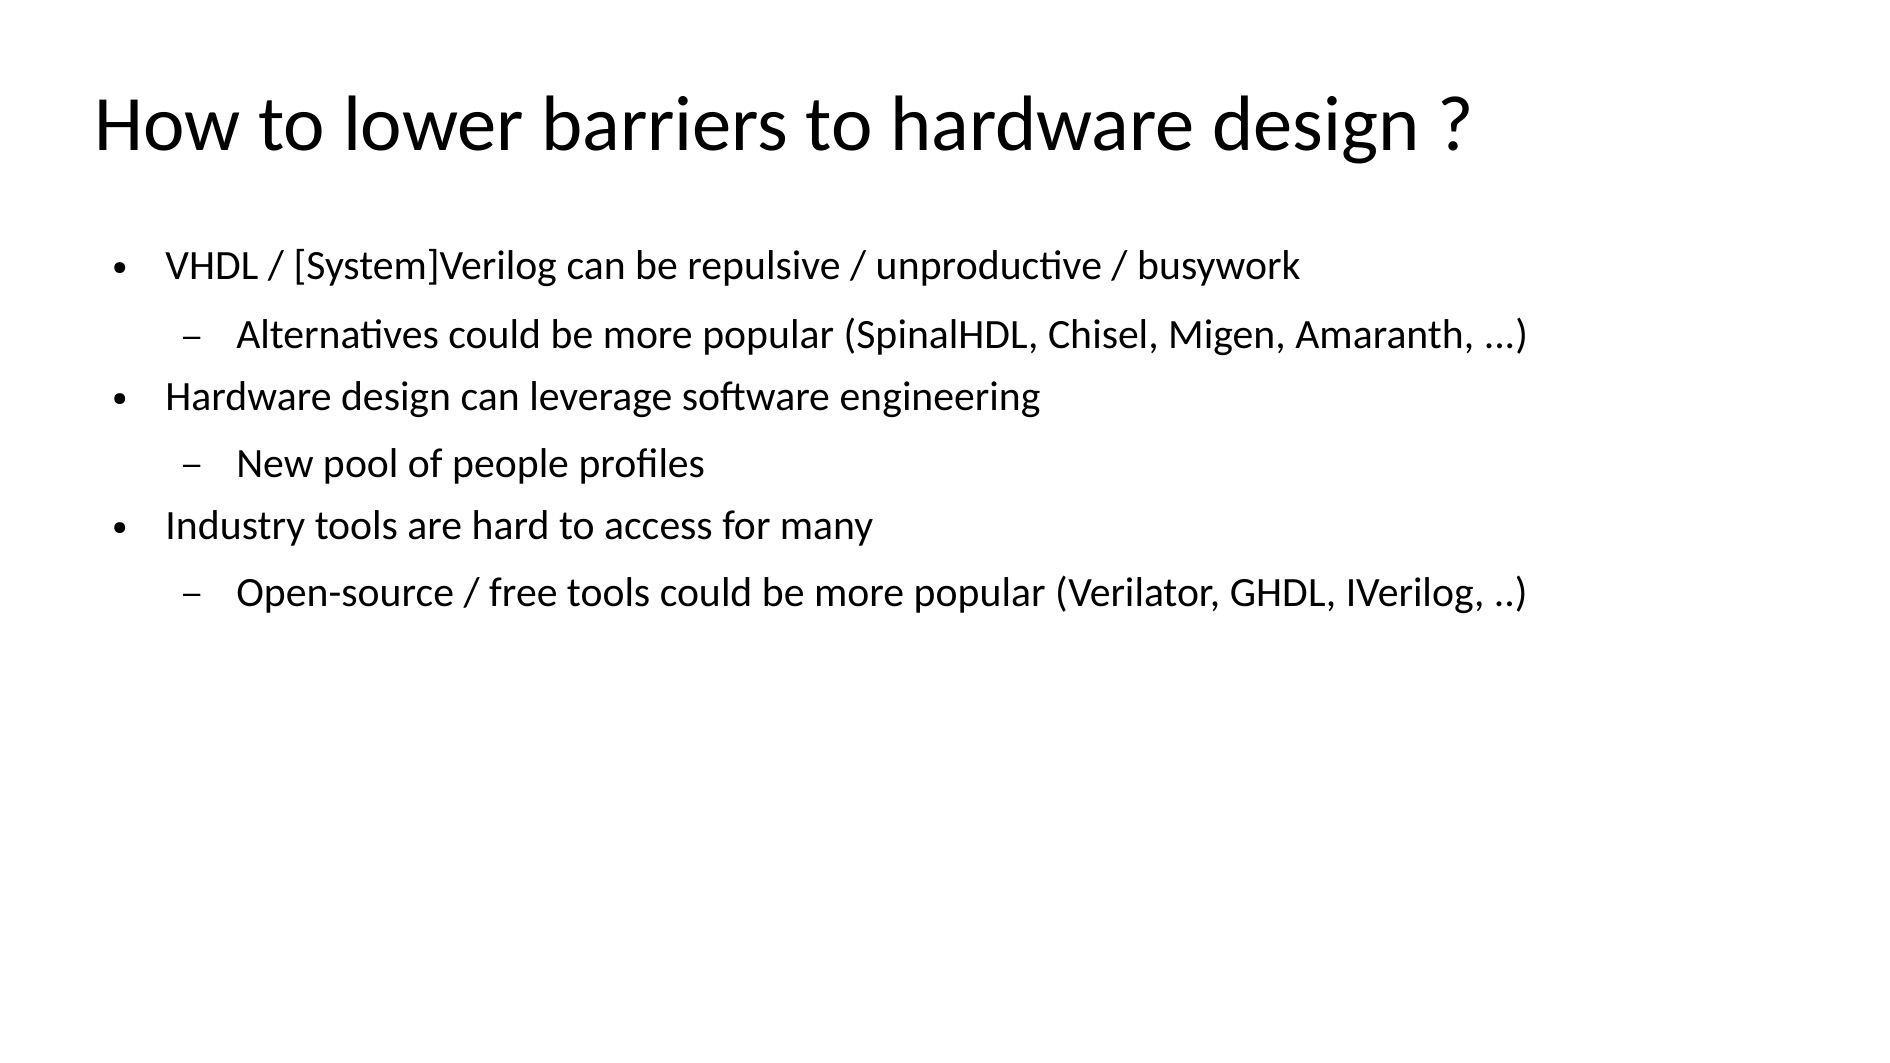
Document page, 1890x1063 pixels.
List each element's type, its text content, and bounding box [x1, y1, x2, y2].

list VHDL / [System]Verilog can be repulsive / unproductive / busywork Alternatives could be more popular (SpinalHDL, Chisel, Migen, Amaranth, ...) Hardware design can leverage software engineering New pool of people profiles Industry tools are hard to access for many Open-source / free tools could be more popular (Verilator, GHDL, IVerilog, ..) [94, 248, 1890, 957]
title How to lower barriers to hardware design ? [94, 42, 1796, 220]
